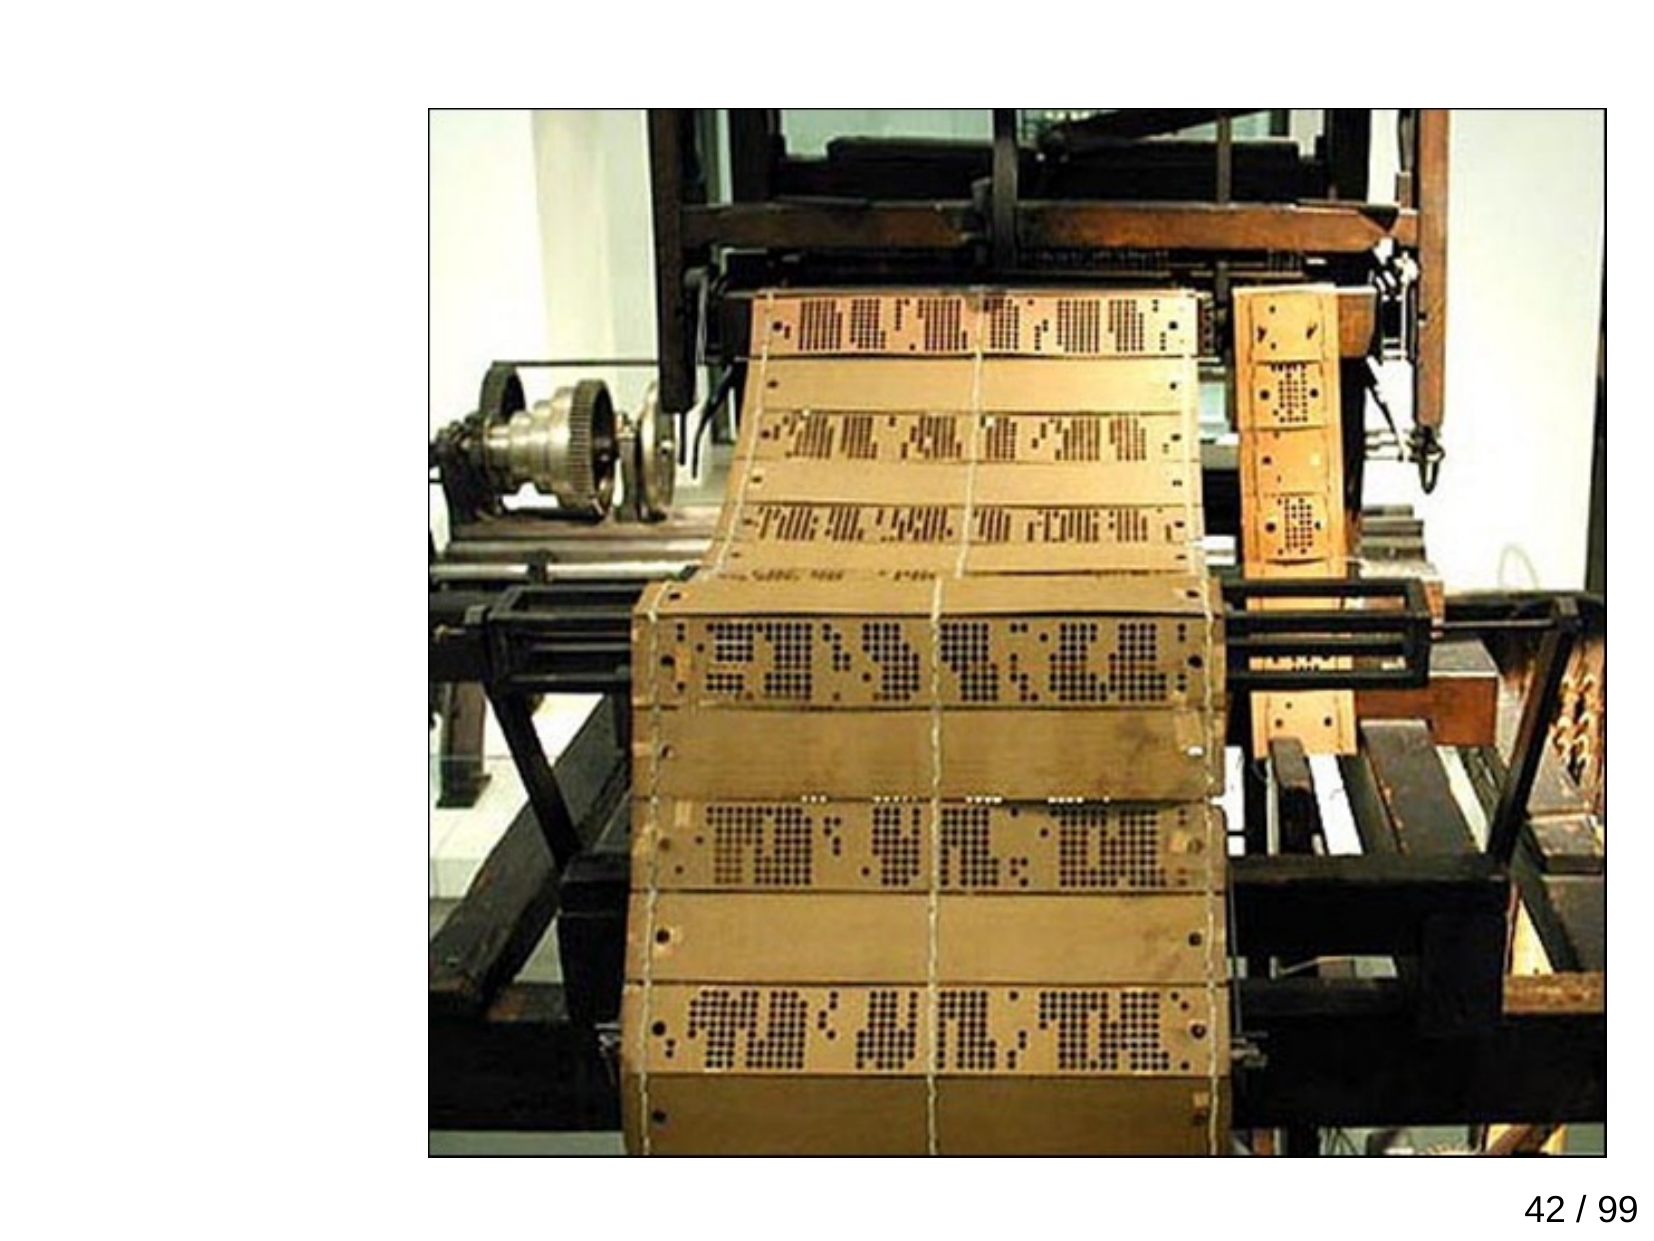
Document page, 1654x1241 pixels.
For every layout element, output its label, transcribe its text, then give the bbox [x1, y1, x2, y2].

picture [428, 108, 1607, 1158]
text_box <number> / 99 [1380, 1181, 1654, 1238]
